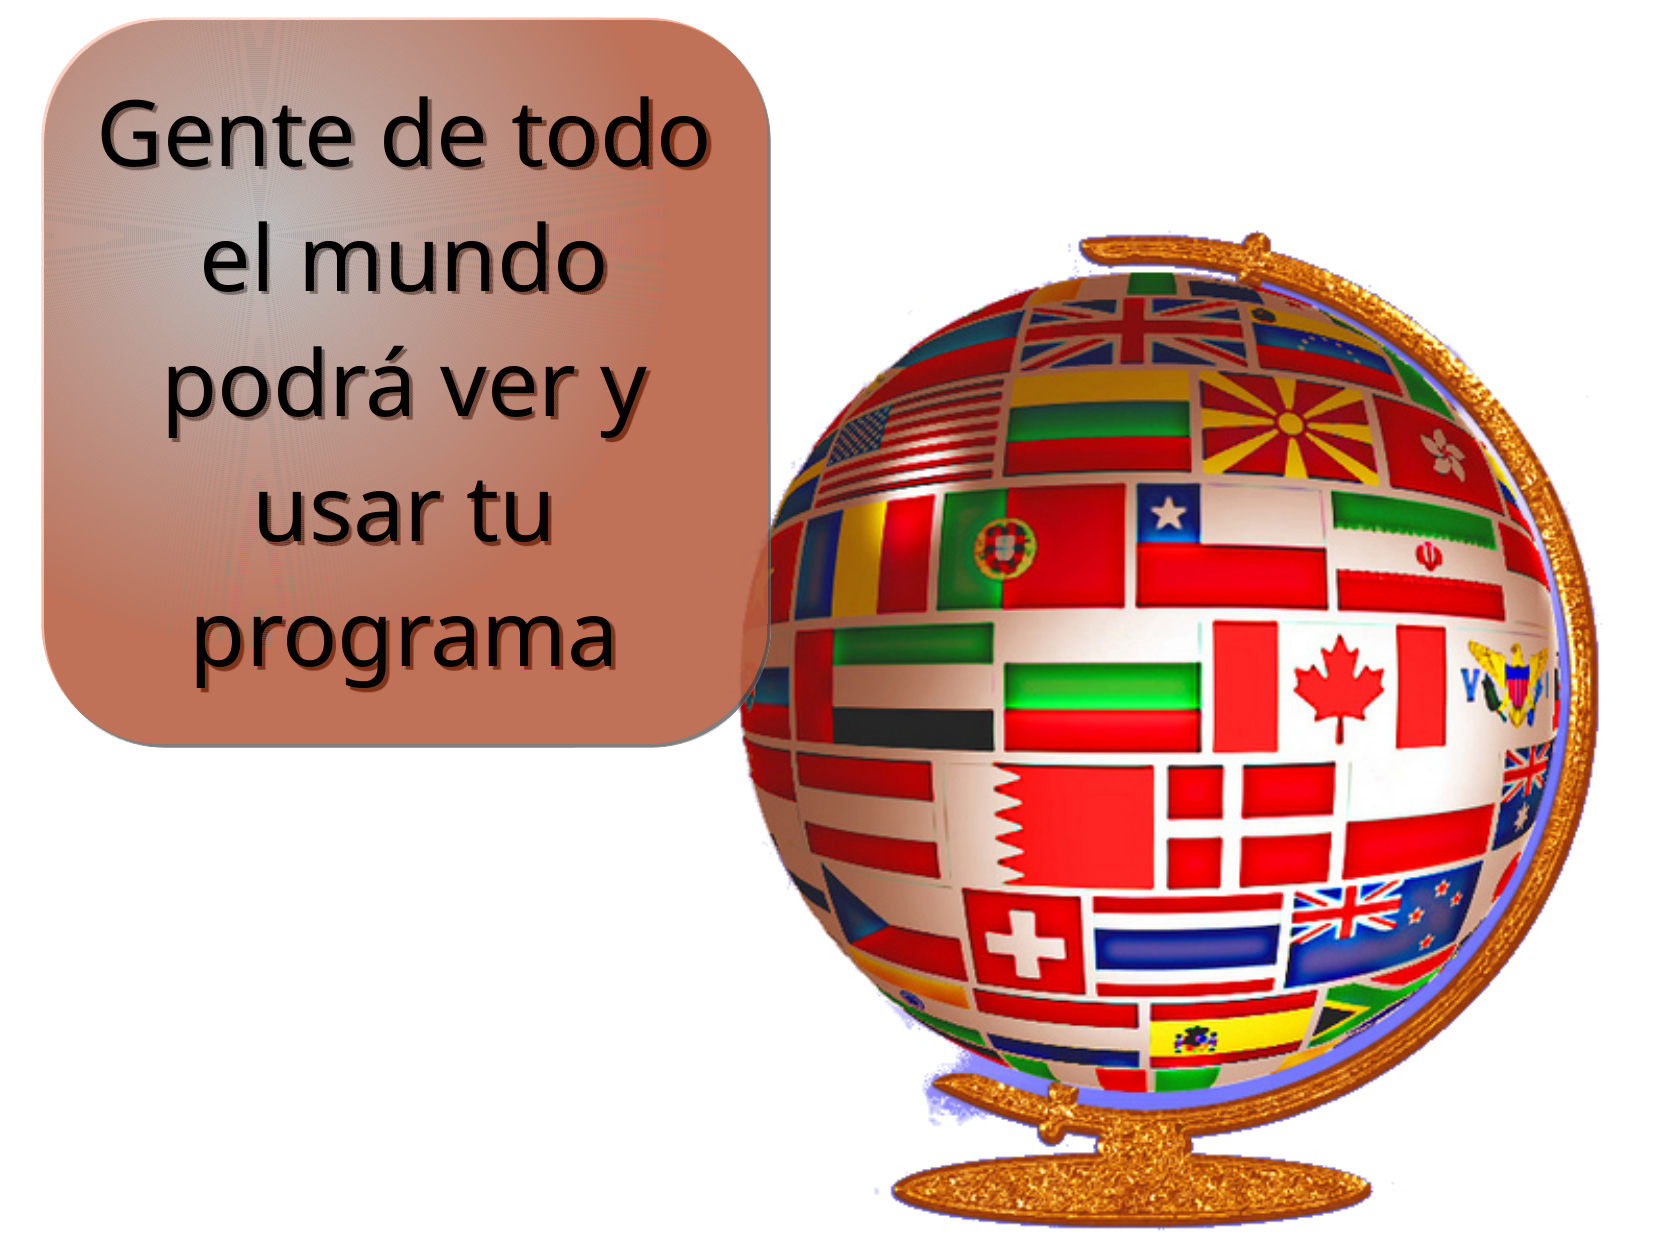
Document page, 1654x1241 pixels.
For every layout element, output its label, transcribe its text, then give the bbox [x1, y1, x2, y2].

text_box Gente de todo el mundo podrá ver y usar tu programa [41, 17, 768, 745]
picture [708, 198, 1649, 1241]
